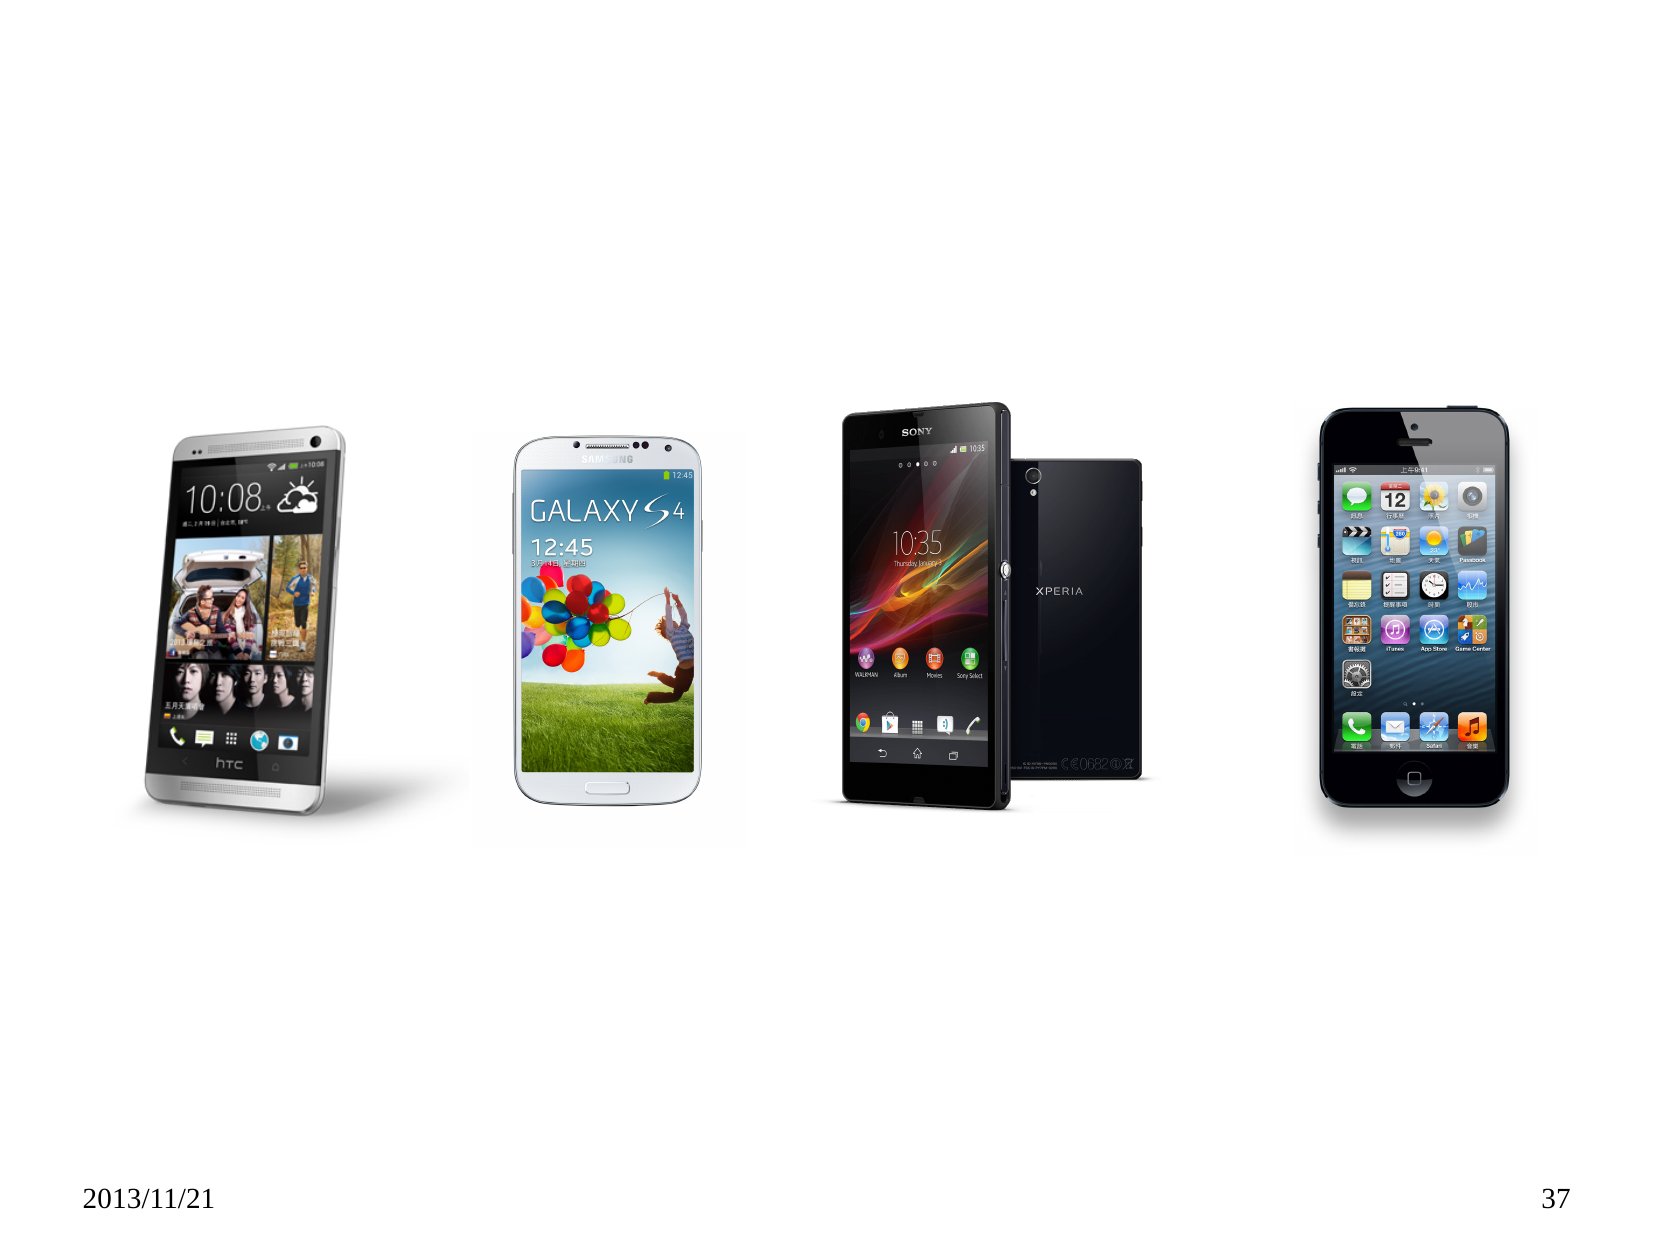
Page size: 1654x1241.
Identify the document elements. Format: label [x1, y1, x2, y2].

picture [0, 381, 1283, 874]
picture [1292, 401, 1537, 857]
